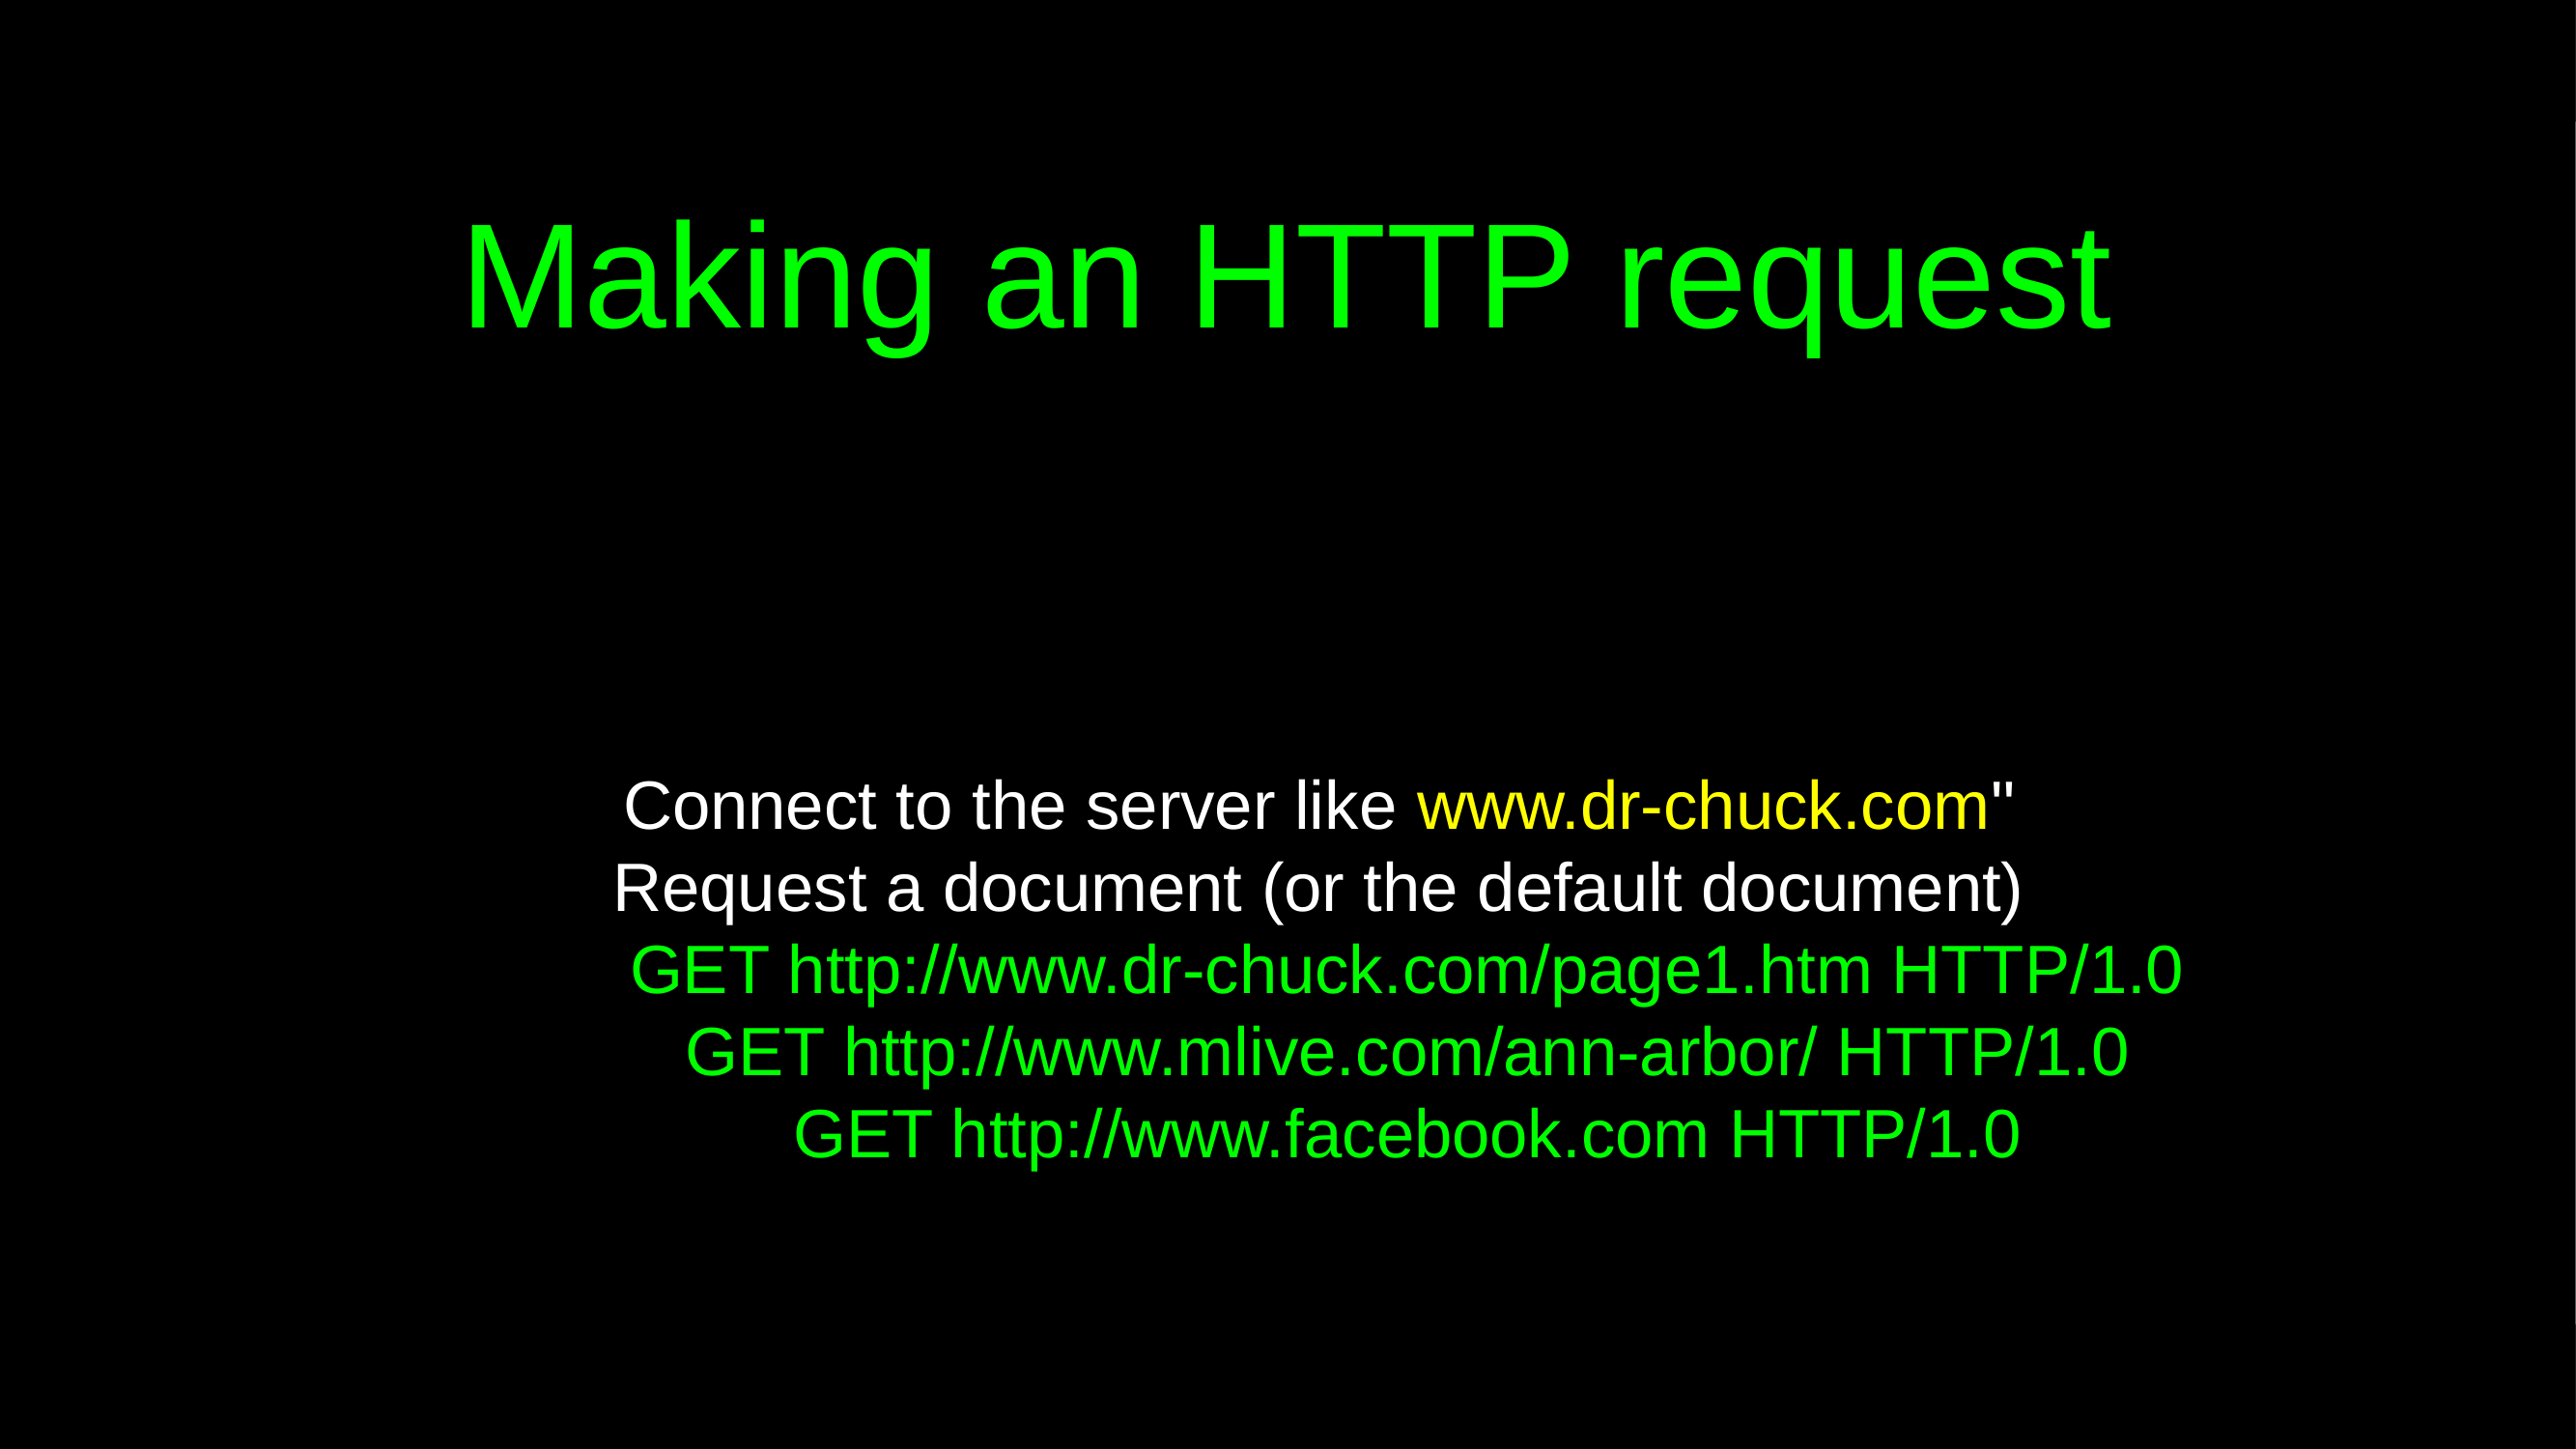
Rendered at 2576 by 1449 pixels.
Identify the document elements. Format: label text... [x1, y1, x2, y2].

title Making an HTTP request [183, 133, 2391, 403]
list Connect to the server like www.dr-chuck.com" Request a document (or the default document) GET http://www.dr-chuck.com/page1.htm HTTP/1.0 GET http://www.mlive.com/ann-arbor/ HTTP/1.0 GET http://www.facebook.com HTTP/1.0 [183, 746, 2391, 914]
